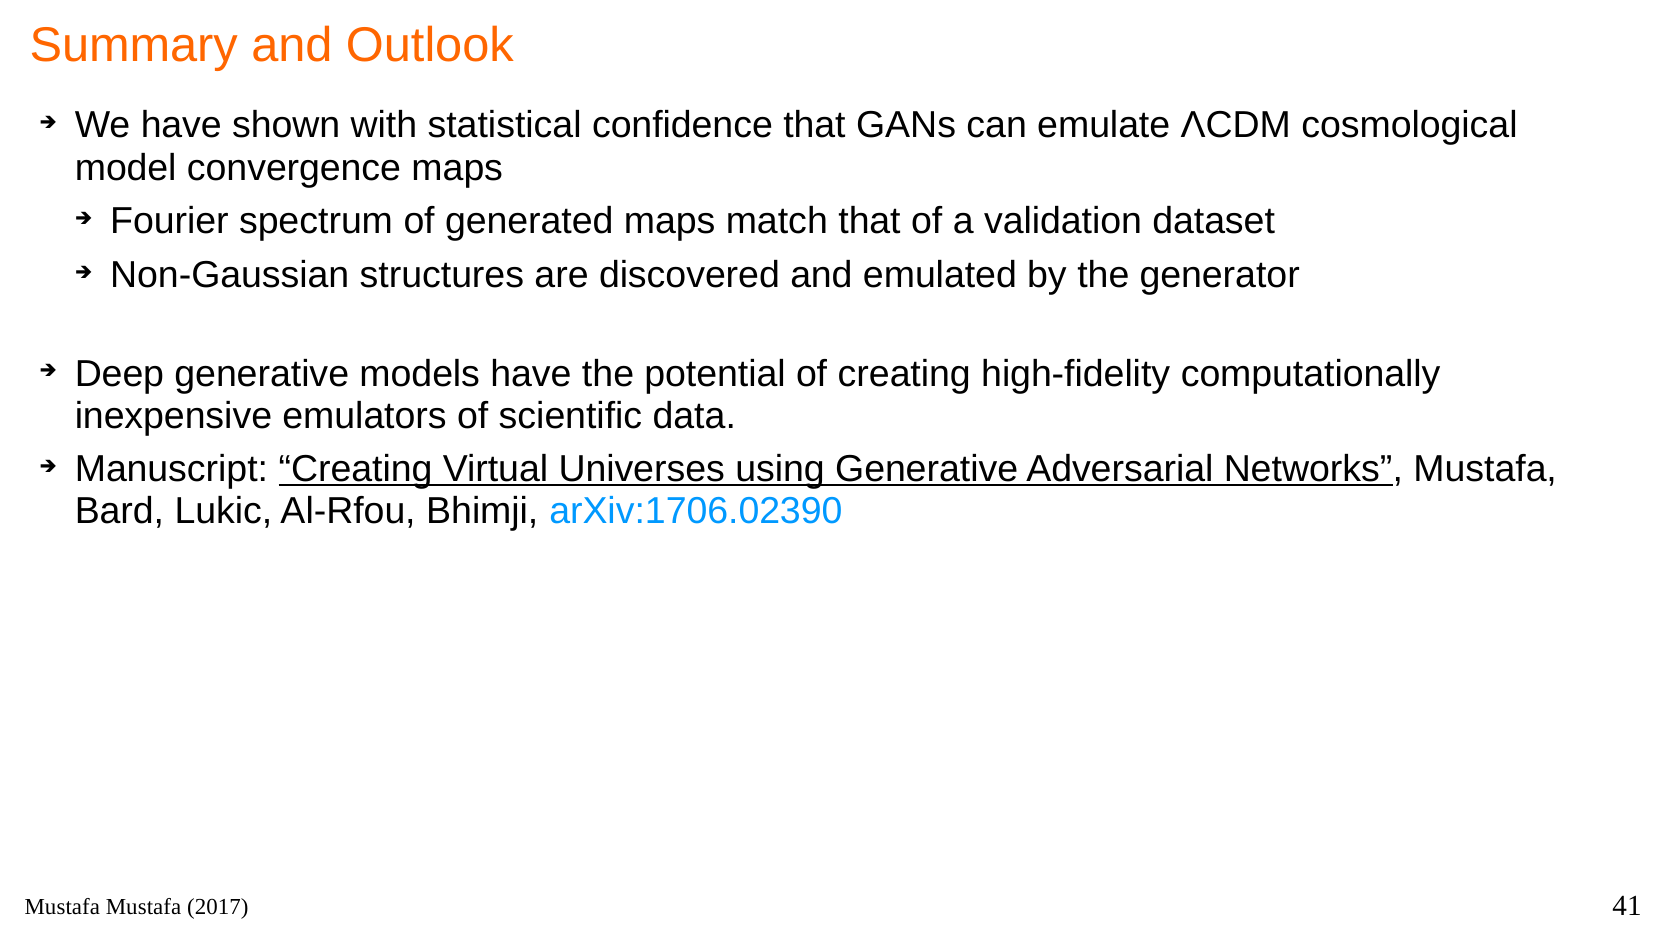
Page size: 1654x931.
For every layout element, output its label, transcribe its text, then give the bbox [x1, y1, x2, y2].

text_box Deep generative models have the potential of creating high-fidelity computationally inexpensive emulators of scientific data. Manuscript: “Creating Virtual Universes using Generative Adversarial Networks”, Mustafa, Bard, Lukic, Al-Rfou, Bhimji, arXiv:1706.02390 [24, 344, 1600, 540]
text_box We have shown with statistical confidence that GANs can emulate ΛCDM cosmological model convergence maps Fourier spectrum of generated maps match that of a validation dataset Non-Gaussian structures are discovered and emulated by the generator [24, 96, 1600, 303]
title Summary and Outlook [29, 15, 1621, 74]
